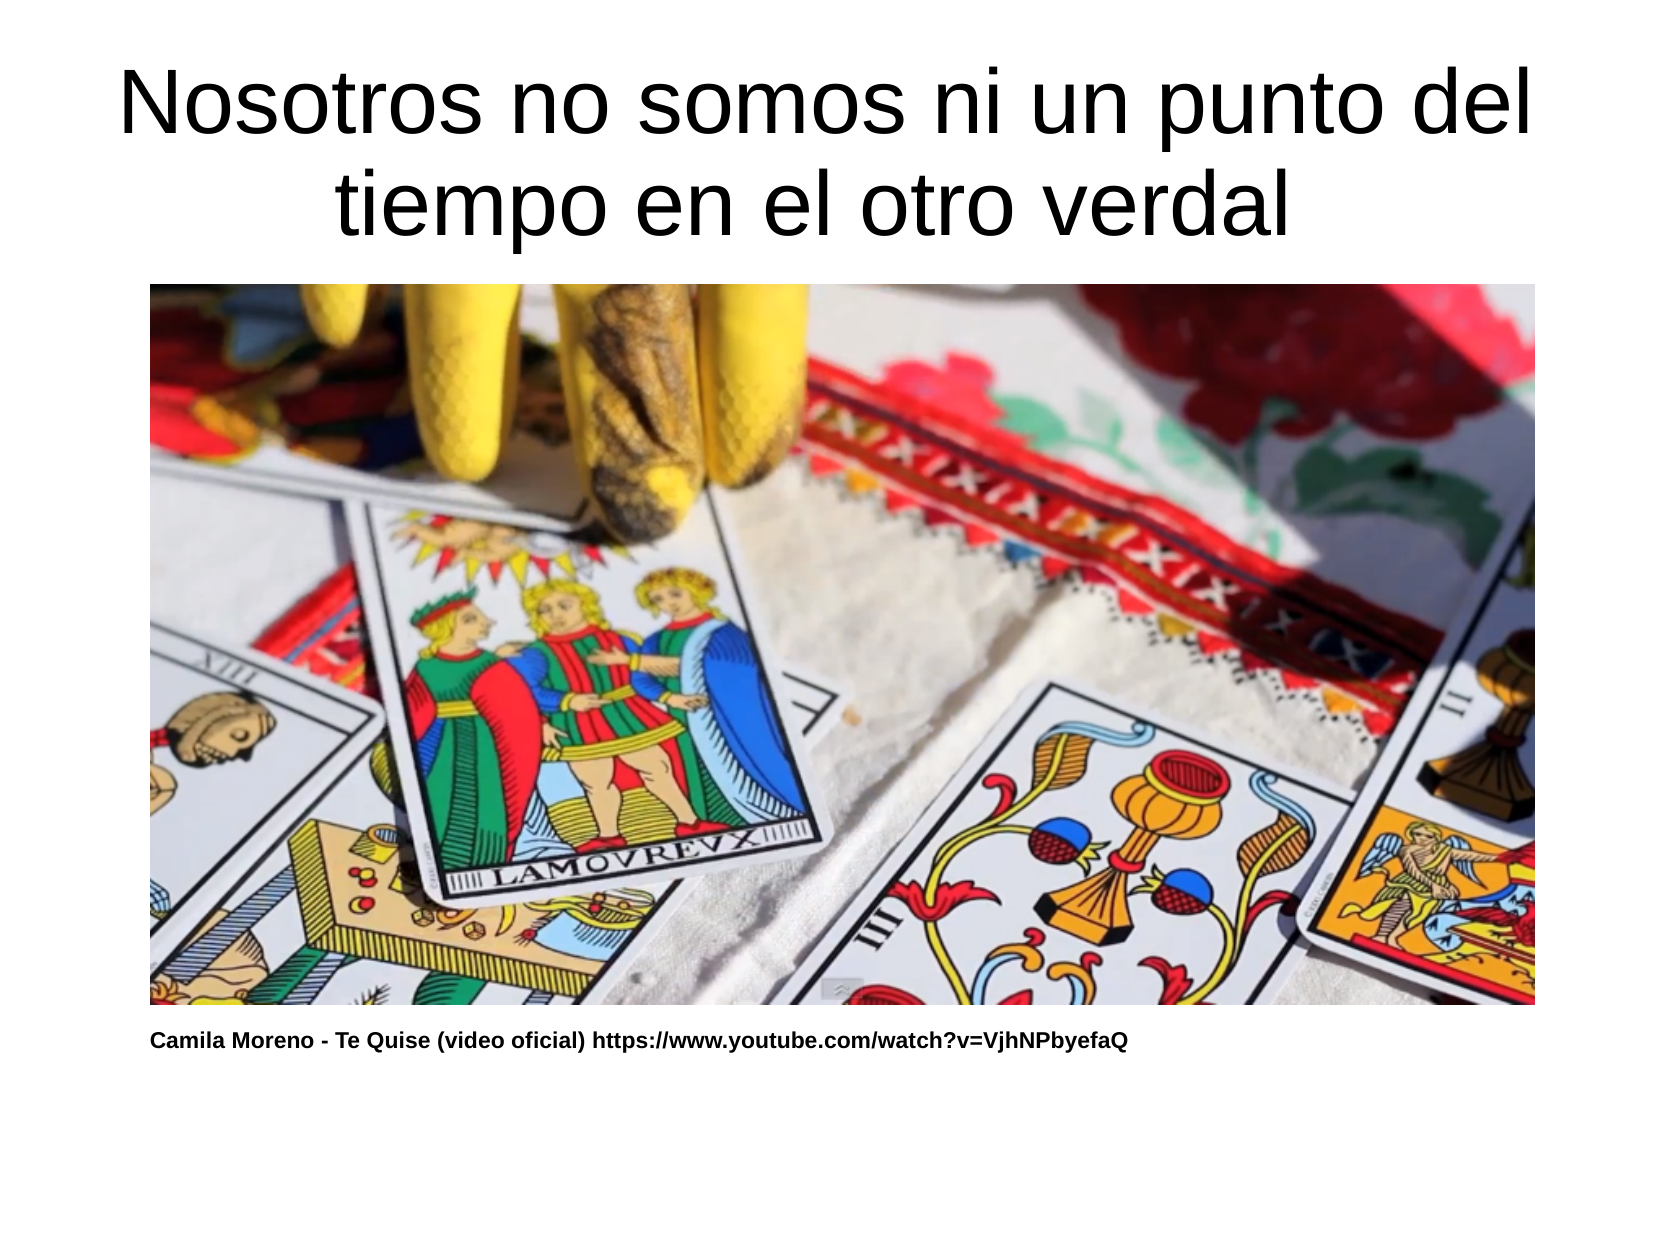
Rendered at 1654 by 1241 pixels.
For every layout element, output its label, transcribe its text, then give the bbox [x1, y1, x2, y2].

title Nosotros no somos ni un punto del tiempo en el otro verdal [82, 49, 1571, 257]
text_box Camila Moreno - Te Quise (video oficial) https://www.youtube.com/watch?v=VjhNPbyefaQ [135, 1020, 1576, 1135]
picture [150, 284, 1535, 1005]
